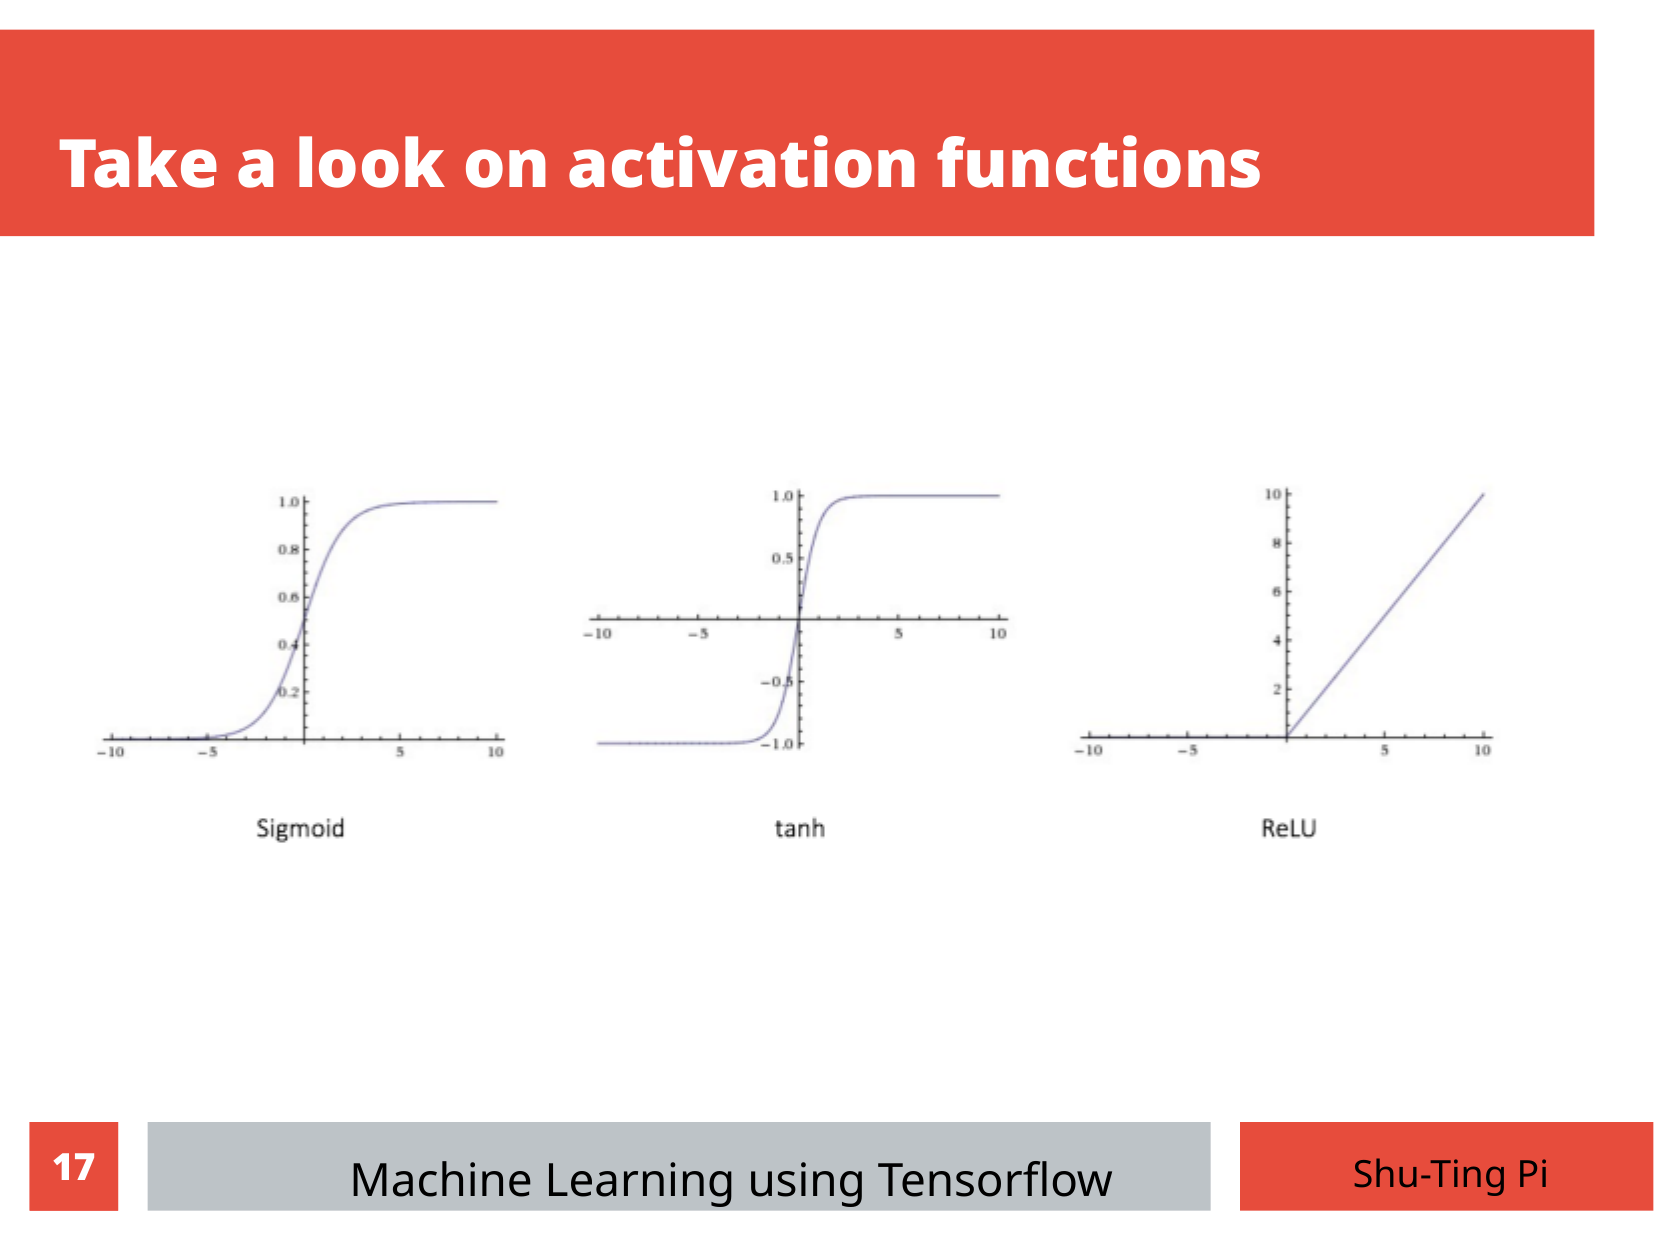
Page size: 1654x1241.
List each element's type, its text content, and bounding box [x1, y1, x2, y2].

picture [66, 427, 1560, 879]
text_box Machine Learning using Tensorflow [334, 1139, 1220, 1241]
title Take a look on activation functions [59, 59, 1595, 207]
text_box Shu-Ting Pi [1338, 1140, 1573, 1203]
